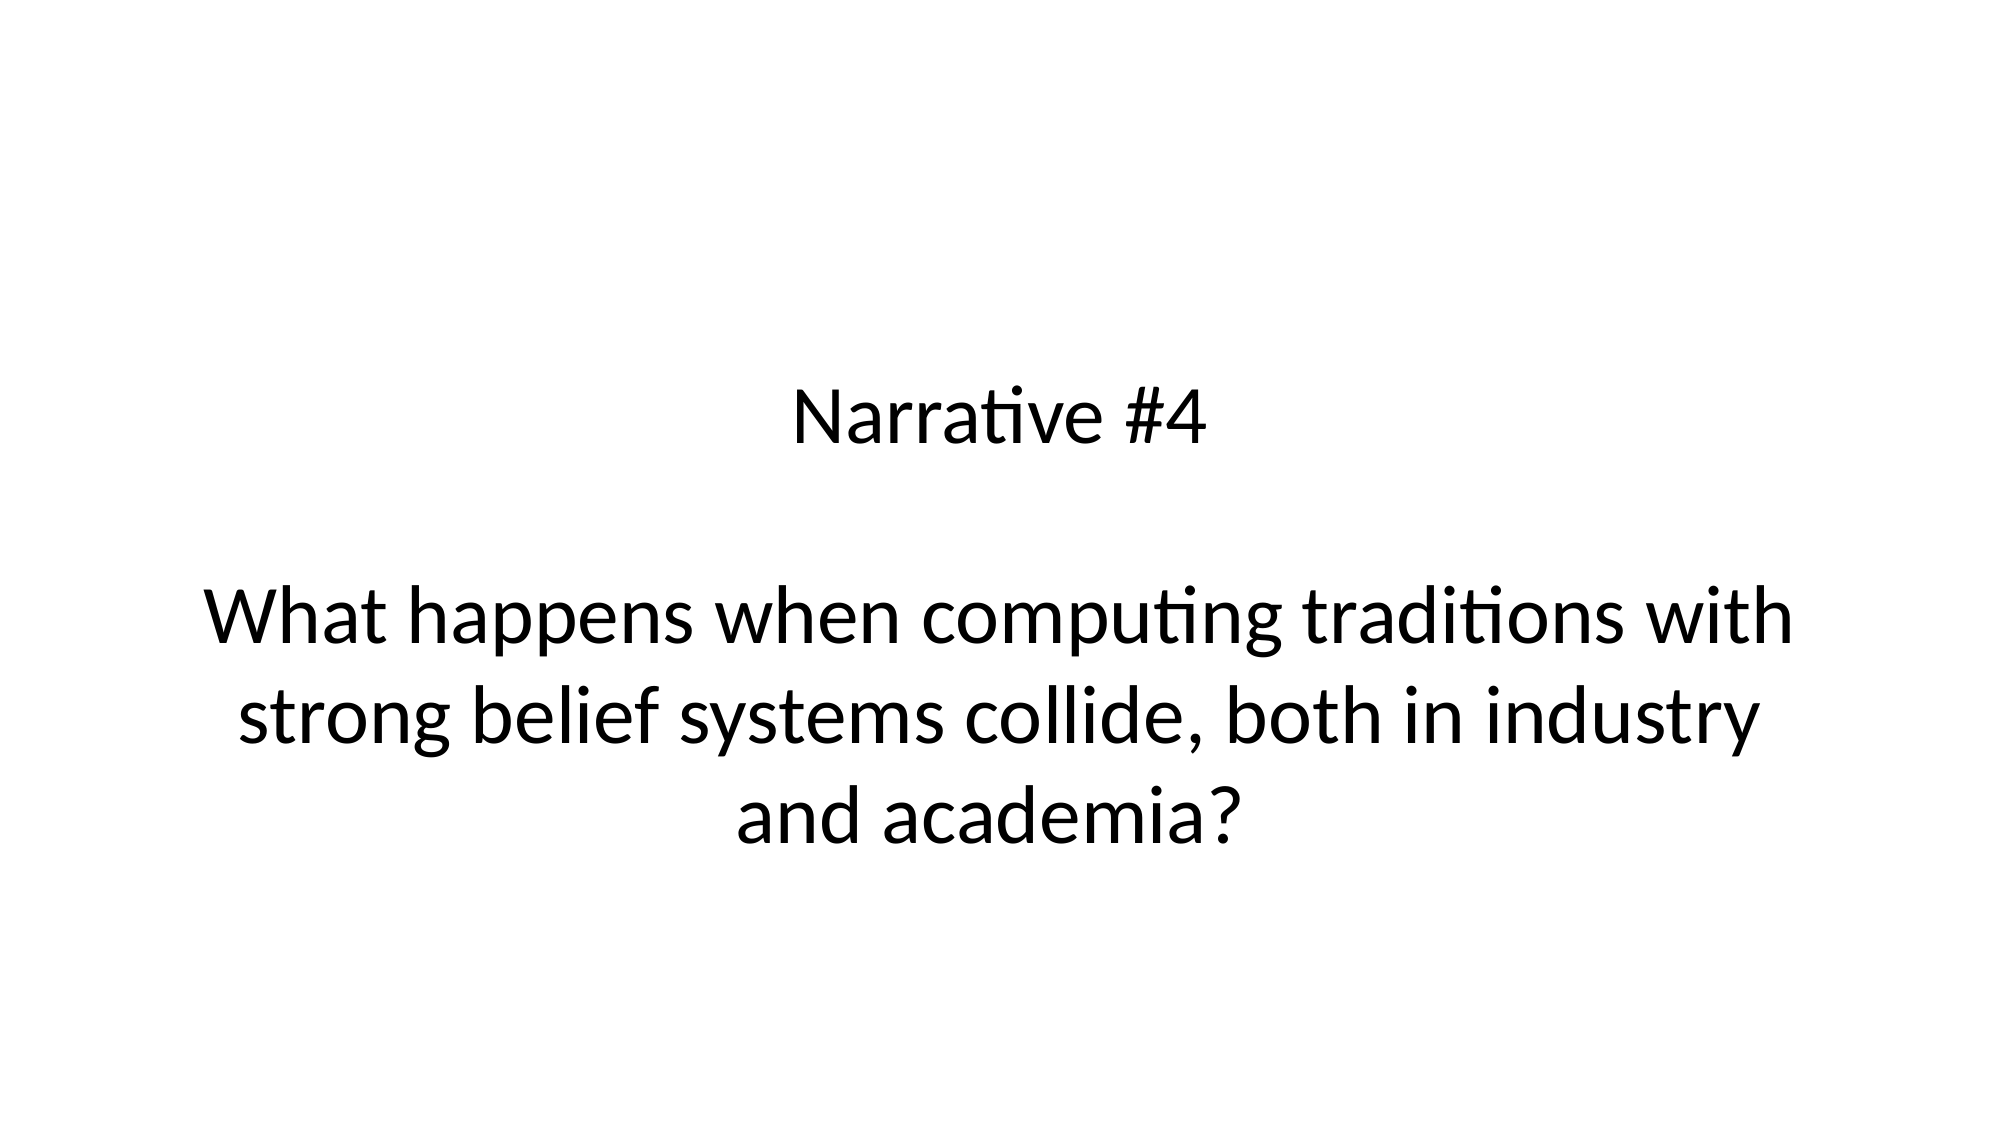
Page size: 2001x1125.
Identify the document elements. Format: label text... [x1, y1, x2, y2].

text_box Narrative #4 What happens when computing traditions with strong belief systems collide, both in industry and academia? [185, 352, 1815, 974]
